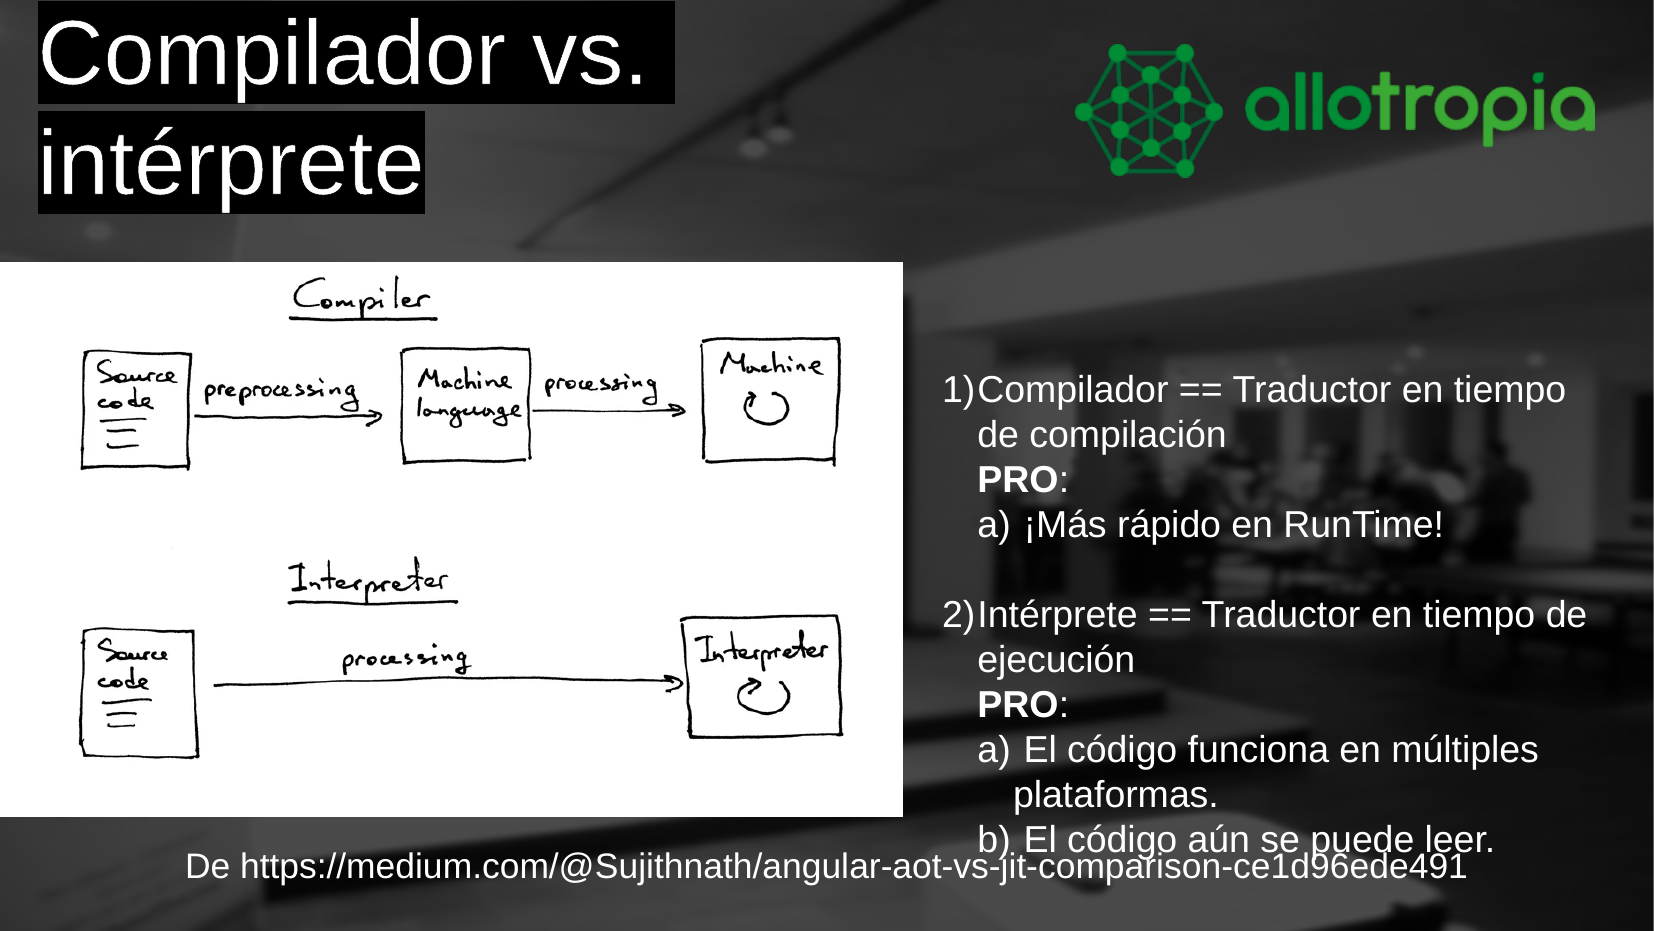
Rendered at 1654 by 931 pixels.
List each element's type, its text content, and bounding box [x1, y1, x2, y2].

text_box Compilador == Traductor en tiempo de compilación PRO: ¡Más rápido en RunTime! Intérprete == Traductor en tiempo de ejecución PRO: El código funciona en múltiples plataformas. El código aún se puede leer. [927, 357, 1603, 792]
picture [0, 0, 1654, 931]
title Compilador vs. intérprete [37, 0, 1190, 206]
text_box De https://medium.com/@Sujithnath/angular-aot-vs-jit-comparison-ce1d96ede491 [2, 835, 1652, 891]
